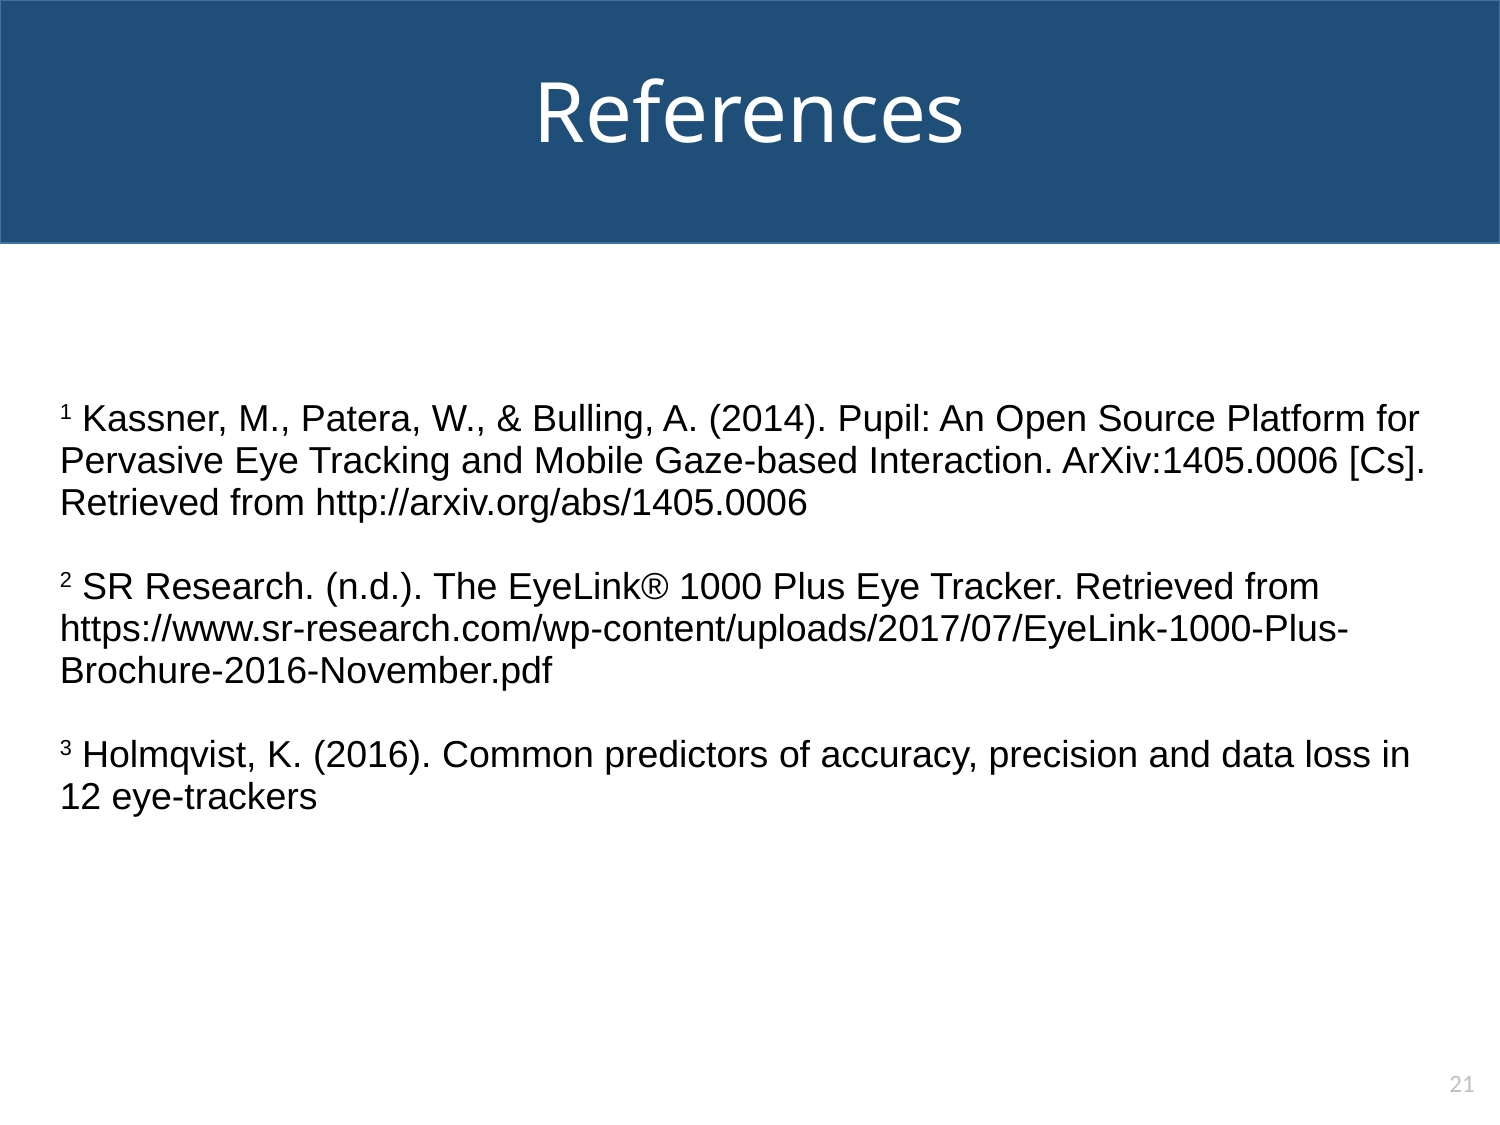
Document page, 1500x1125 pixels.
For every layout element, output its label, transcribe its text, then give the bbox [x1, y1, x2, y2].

text_box 1 Kassner, M., Patera, W., & Bulling, A. (2014). Pupil: An Open Source Platform for Pervasive Eye Tracking and Mobile Gaze-based Interaction. ArXiv:1405.0006 [Cs]. Retrieved from http://arxiv.org/abs/1405.0006 2 SR Research. (n.d.). The EyeLink® 1000 Plus Eye Tracker. Retrieved from https://www.sr-research.com/wp-content/uploads/2017/07/EyeLink-1000-Plus-Brochure-2016-November.pdf 3 Holmqvist, K. (2016). Common predictors of accuracy, precision and data loss in 12 eye-trackers [45, 390, 1471, 1037]
title References [103, 62, 1397, 168]
